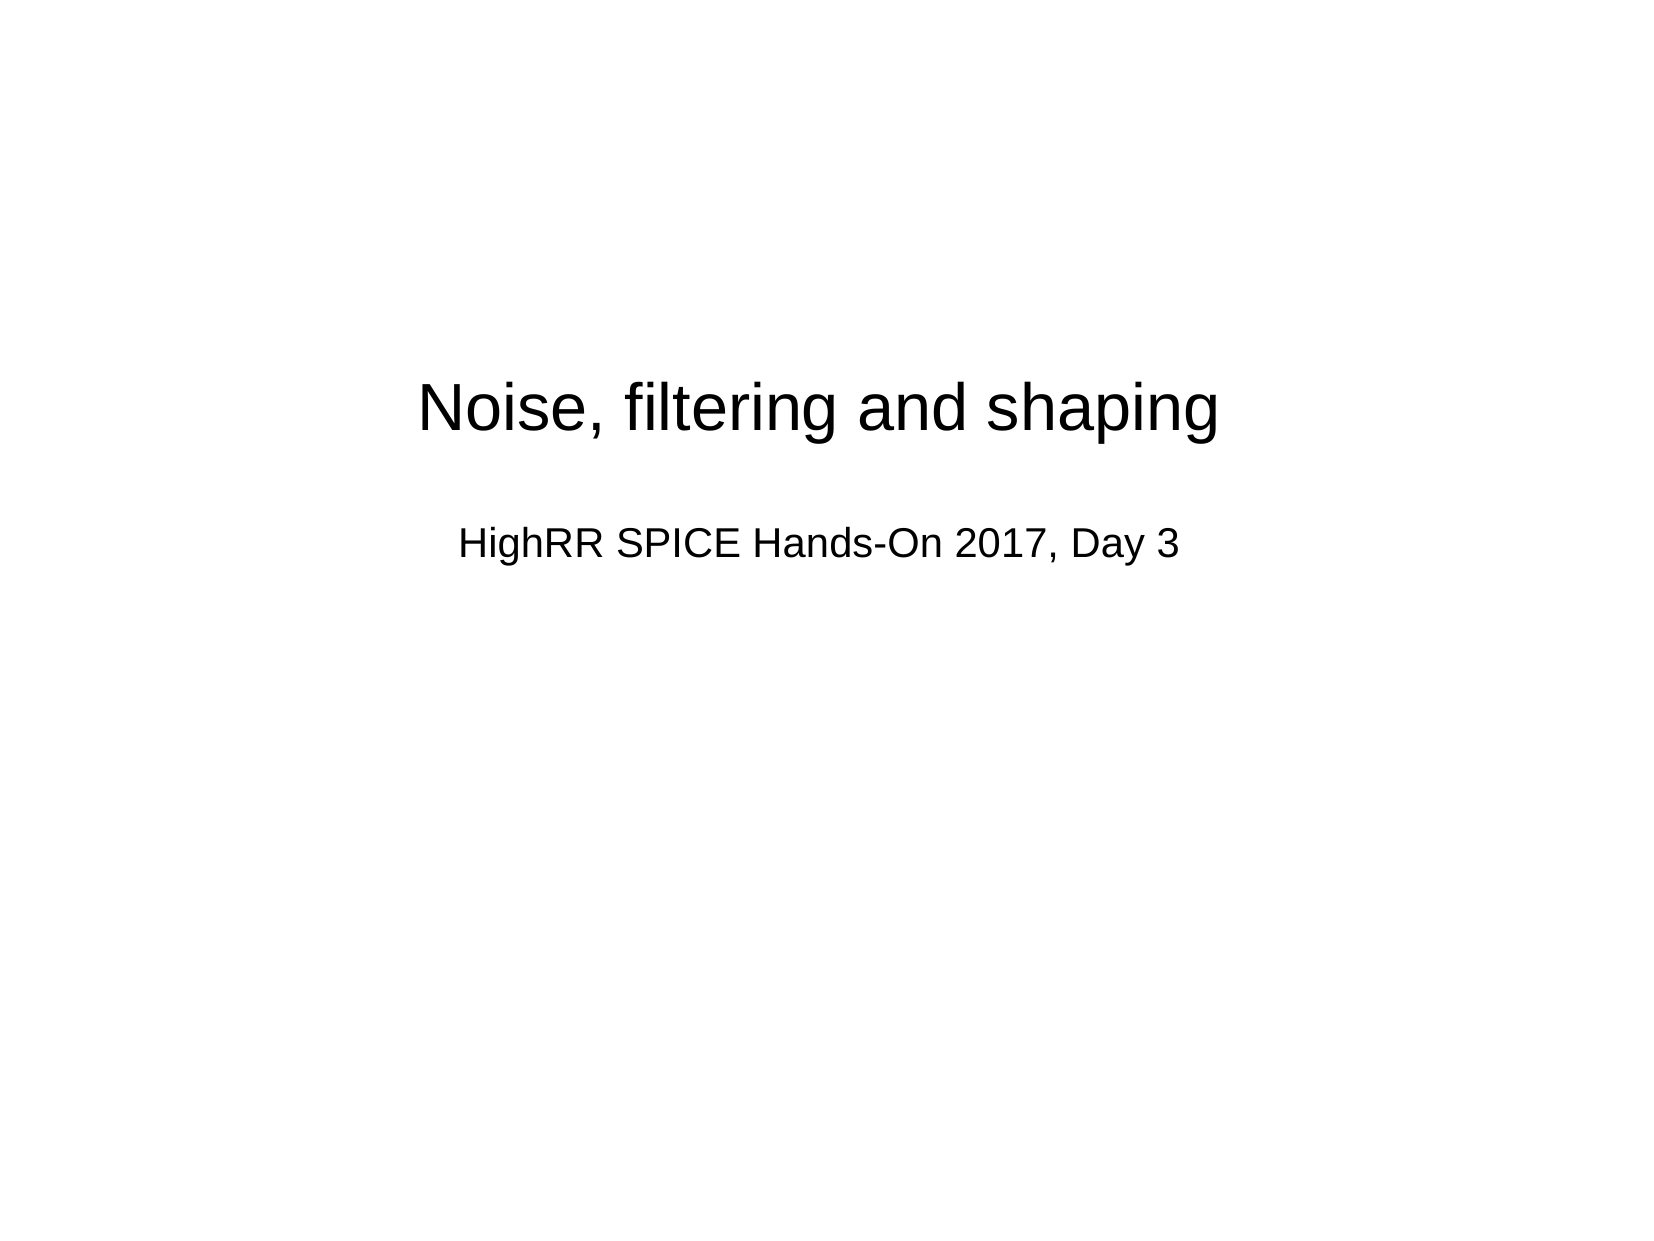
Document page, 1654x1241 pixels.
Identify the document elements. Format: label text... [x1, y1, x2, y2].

subtitle Noise, filtering and shaping HighRR SPICE Hands-On 2017, Day 3 [75, 317, 1564, 619]
